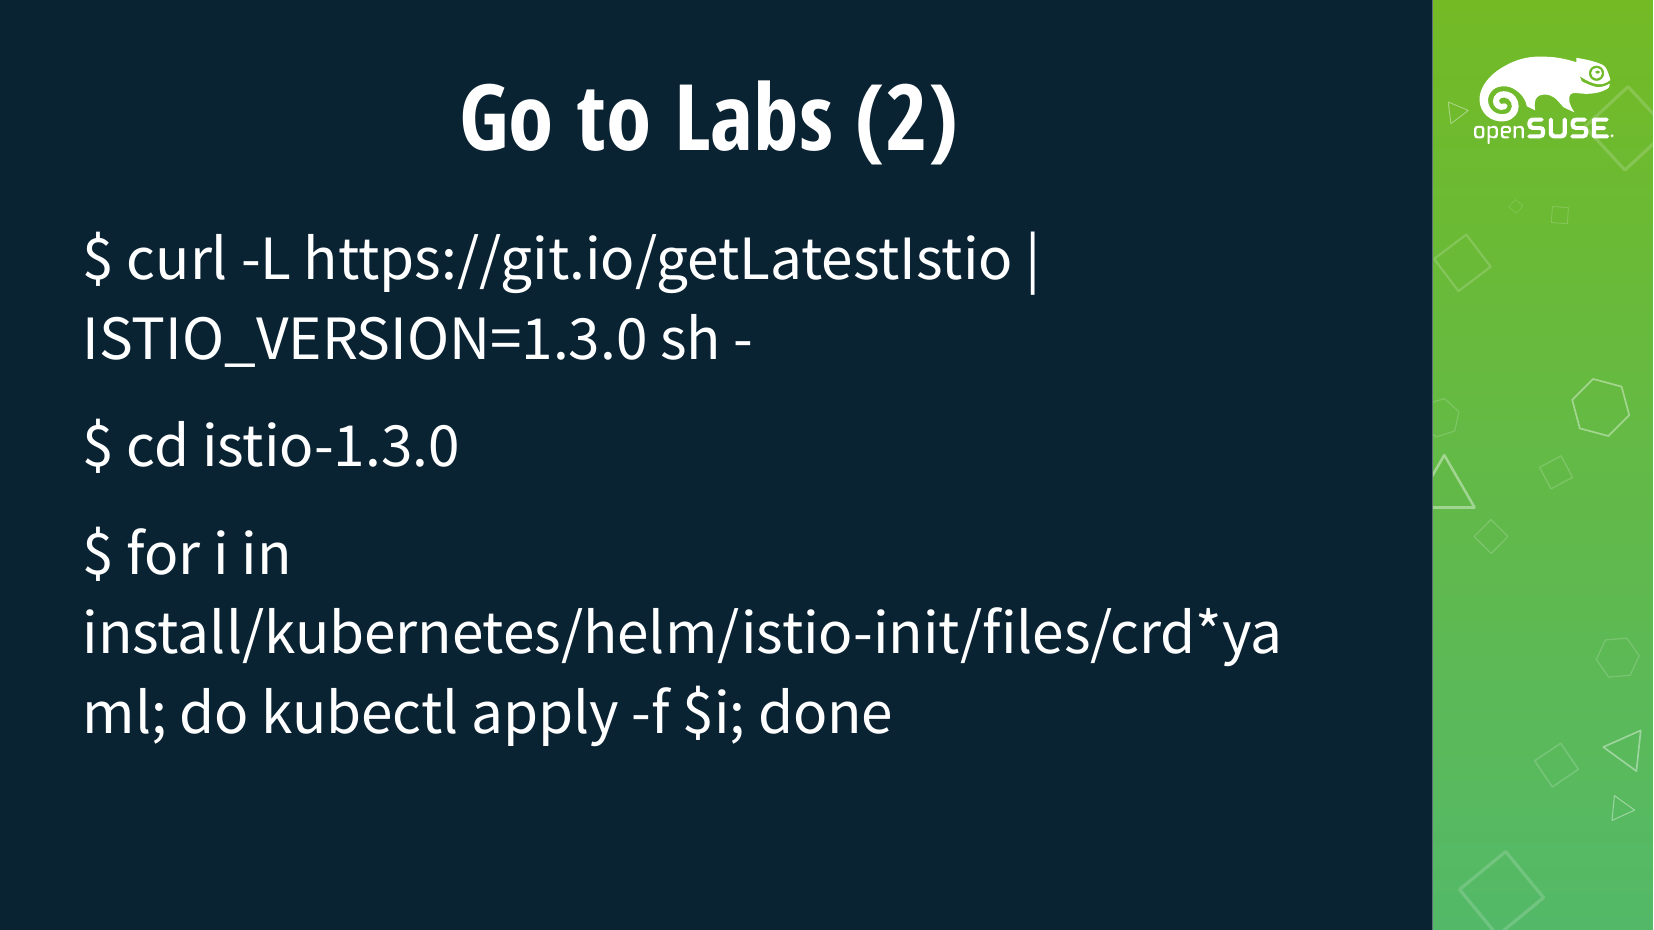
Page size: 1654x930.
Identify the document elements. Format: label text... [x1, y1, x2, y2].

list $ curl -L https://git.io/getLatestIstio | ISTIO_VERSION=1.3.0 sh - $ cd istio-1.3.0 $ for i in install/kubernetes/helm/istio-init/files/crd*yaml; do kubectl apply -f $i; done [82, 217, 1336, 757]
title Go to Labs (2) [82, 37, 1336, 193]
